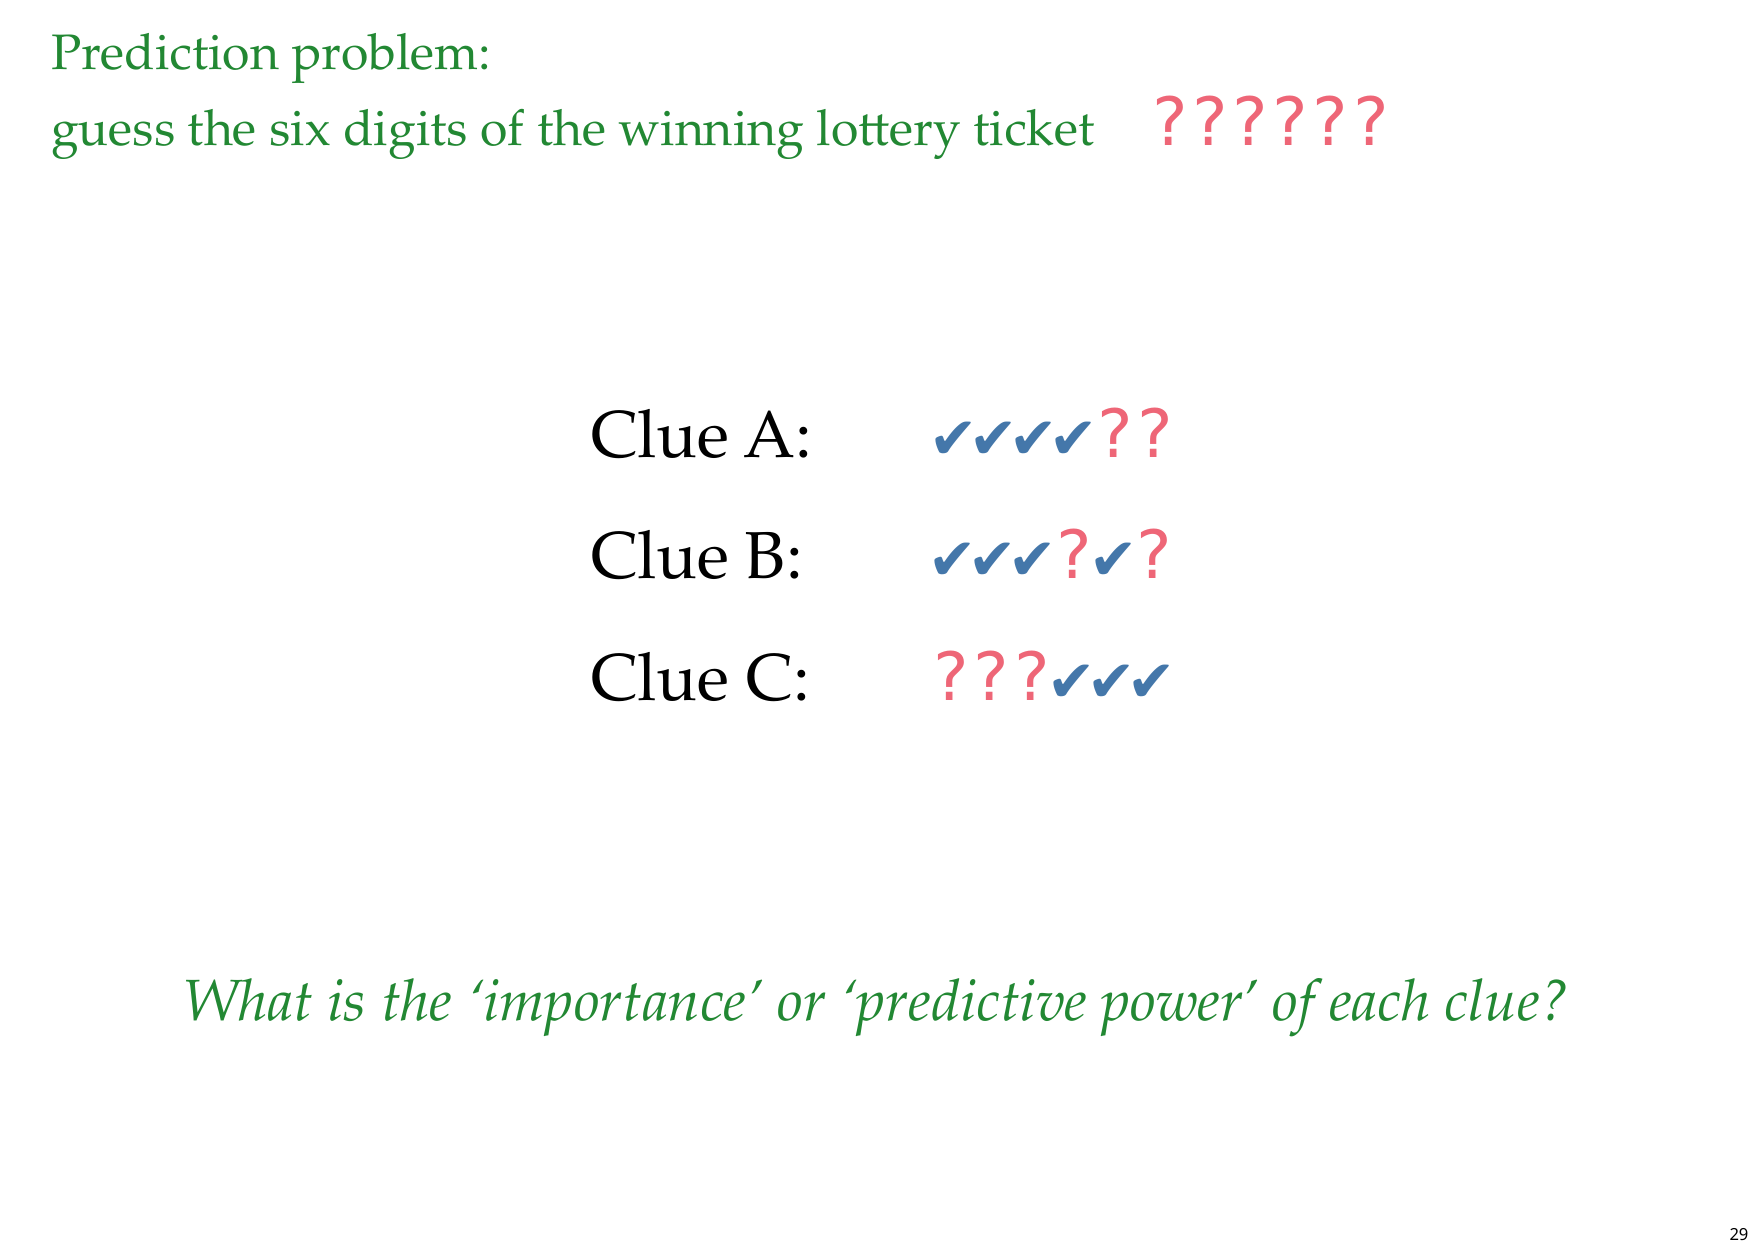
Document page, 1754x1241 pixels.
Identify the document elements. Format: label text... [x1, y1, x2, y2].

text_box Prediction problem: guess the six digits of the winning lottery ticket ?????? [36, 25, 1408, 173]
text_box Clue A: ✔✔✔✔?? Clue B: ✔✔✔?✔? Clue C: ???✔✔✔ [575, 387, 1193, 727]
text_box What is the ‘importance’ or ‘predictive power’ of each clue? [168, 970, 1586, 1045]
